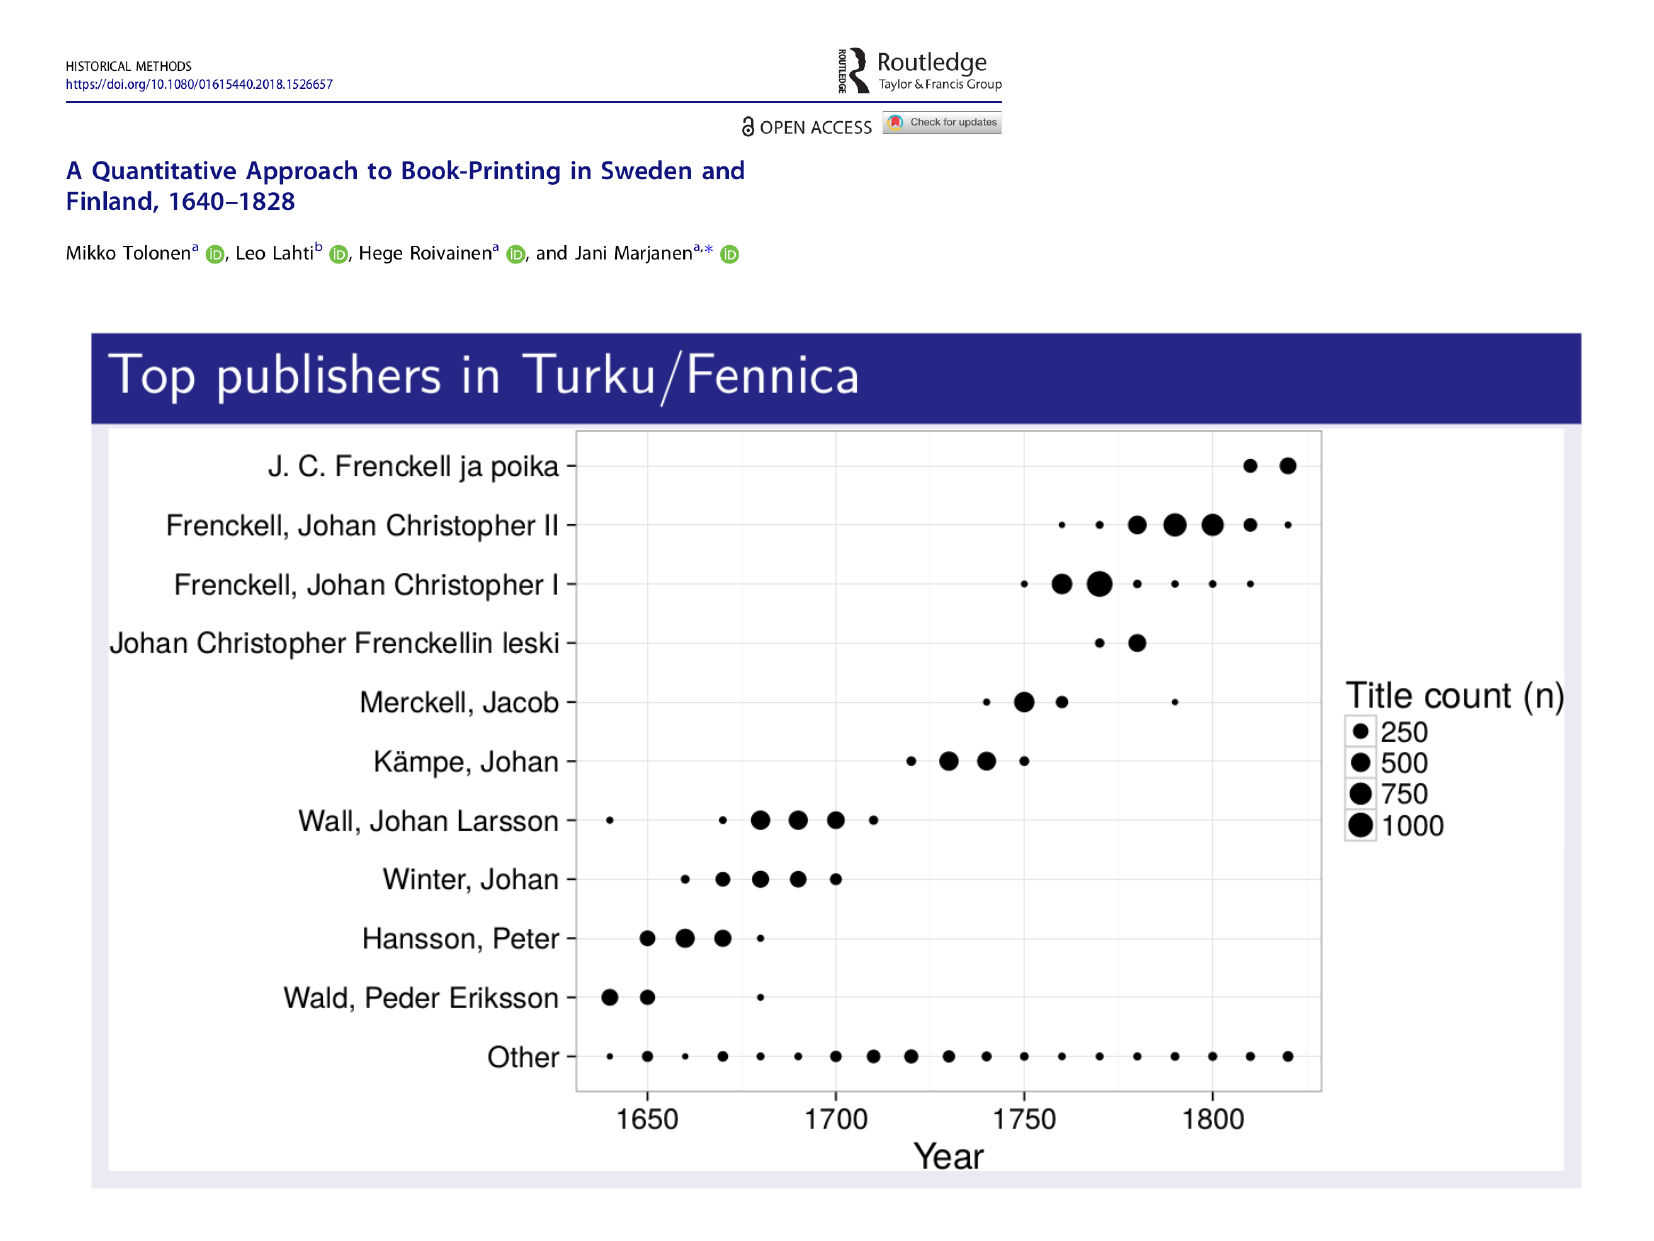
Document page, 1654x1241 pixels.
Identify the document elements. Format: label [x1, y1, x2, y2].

picture [84, 319, 1594, 1205]
picture [33, 34, 1021, 269]
